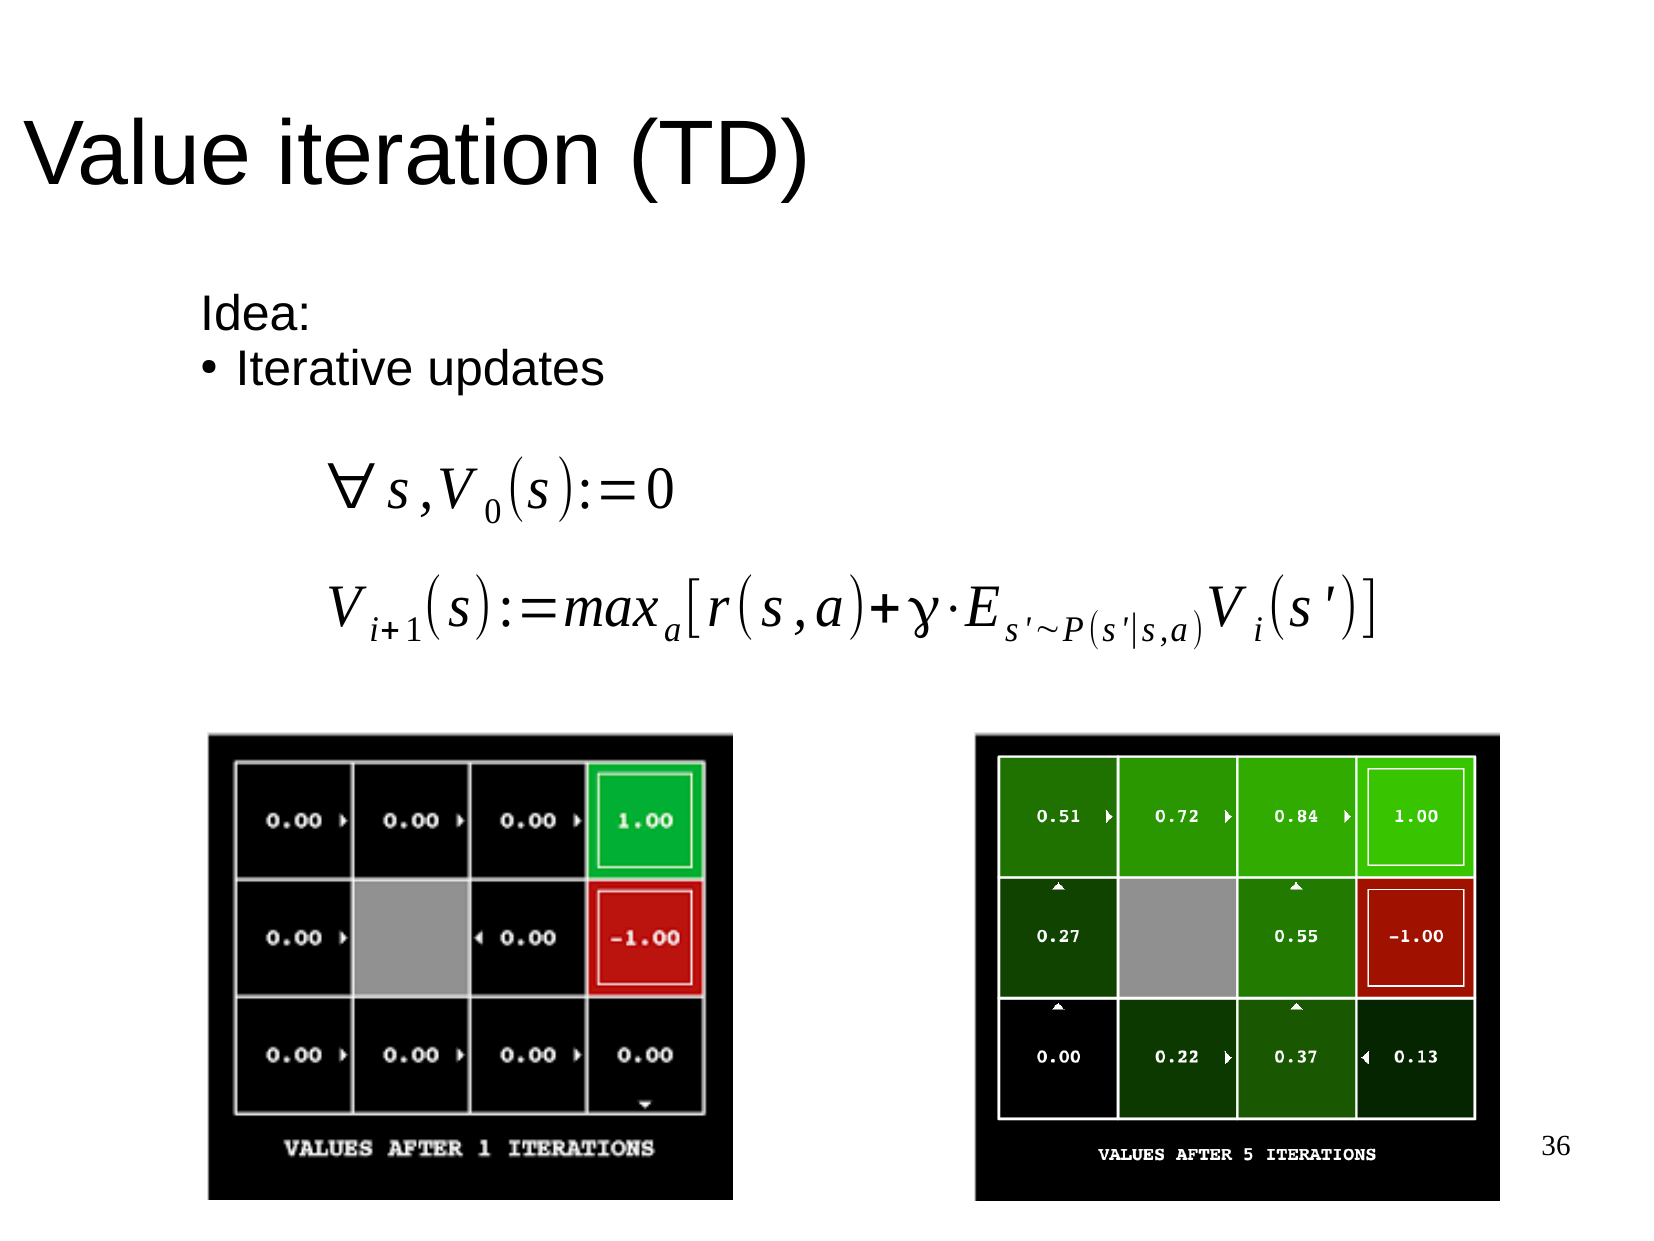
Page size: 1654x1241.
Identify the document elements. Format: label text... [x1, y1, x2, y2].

picture [207, 732, 733, 1201]
picture [974, 732, 1500, 1201]
title Value iteration (TD) [23, 49, 1512, 257]
chart [311, 451, 688, 530]
chart [311, 570, 1391, 651]
text_box Idea: Iterative updates [150, 277, 1231, 571]
